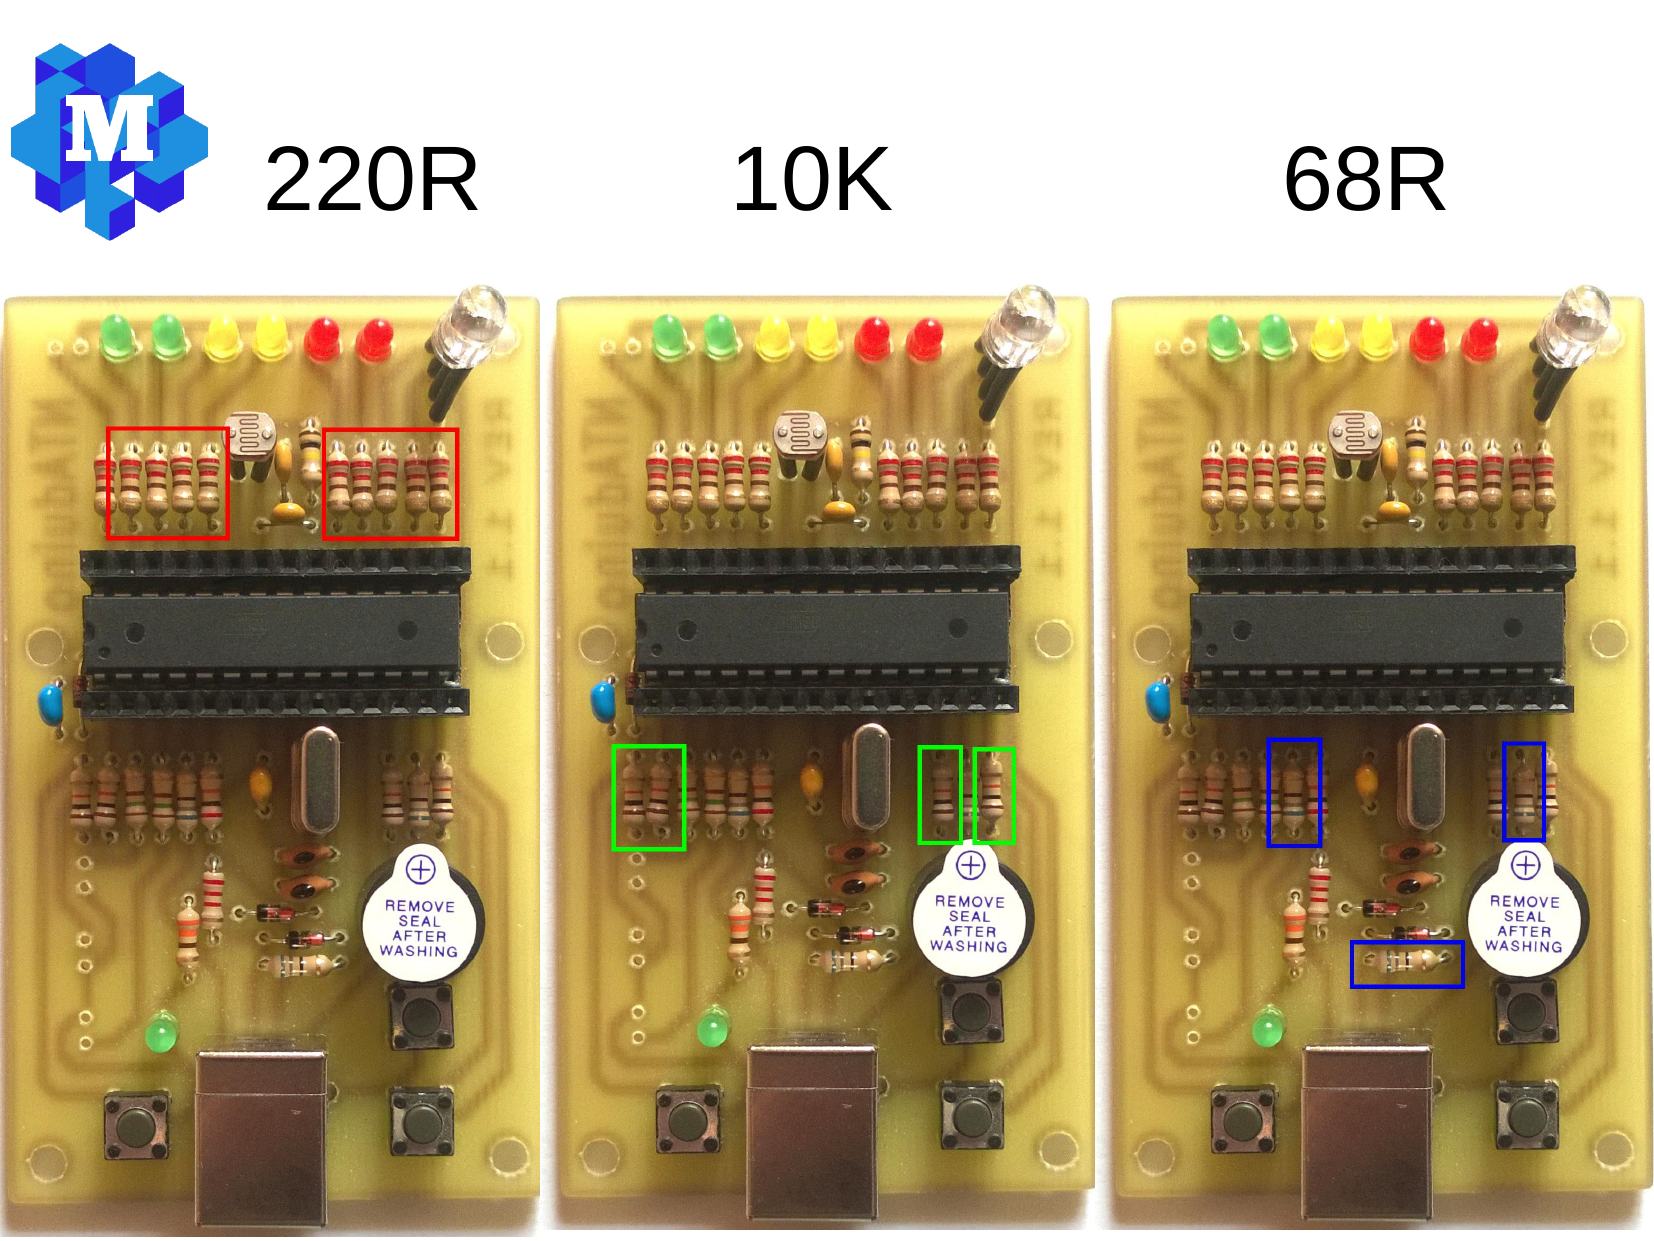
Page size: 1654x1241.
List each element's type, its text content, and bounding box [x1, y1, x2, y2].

title 220R [255, 75, 491, 283]
title 68R [1249, 75, 1486, 283]
picture [11, 15, 208, 241]
picture [0, 284, 1654, 1237]
title 10K [694, 75, 931, 283]
